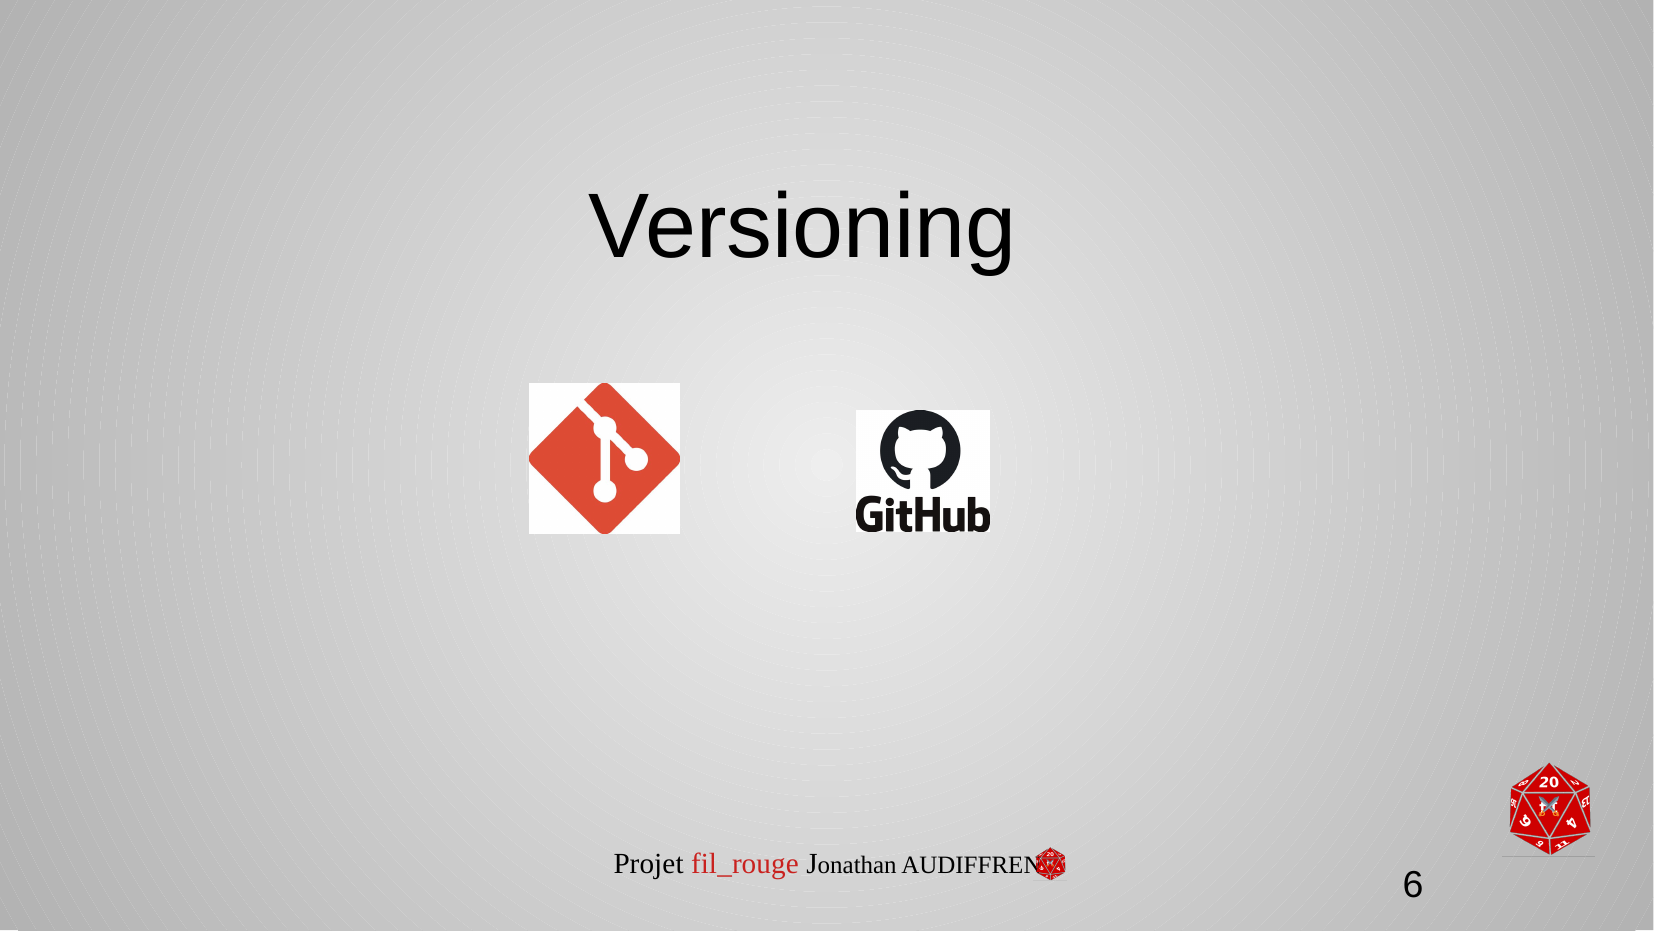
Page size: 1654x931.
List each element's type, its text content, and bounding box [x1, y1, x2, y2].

picture [1502, 762, 1595, 857]
picture [856, 410, 990, 532]
picture [1033, 847, 1067, 881]
title Versioning [59, 147, 1548, 303]
picture [529, 383, 680, 534]
